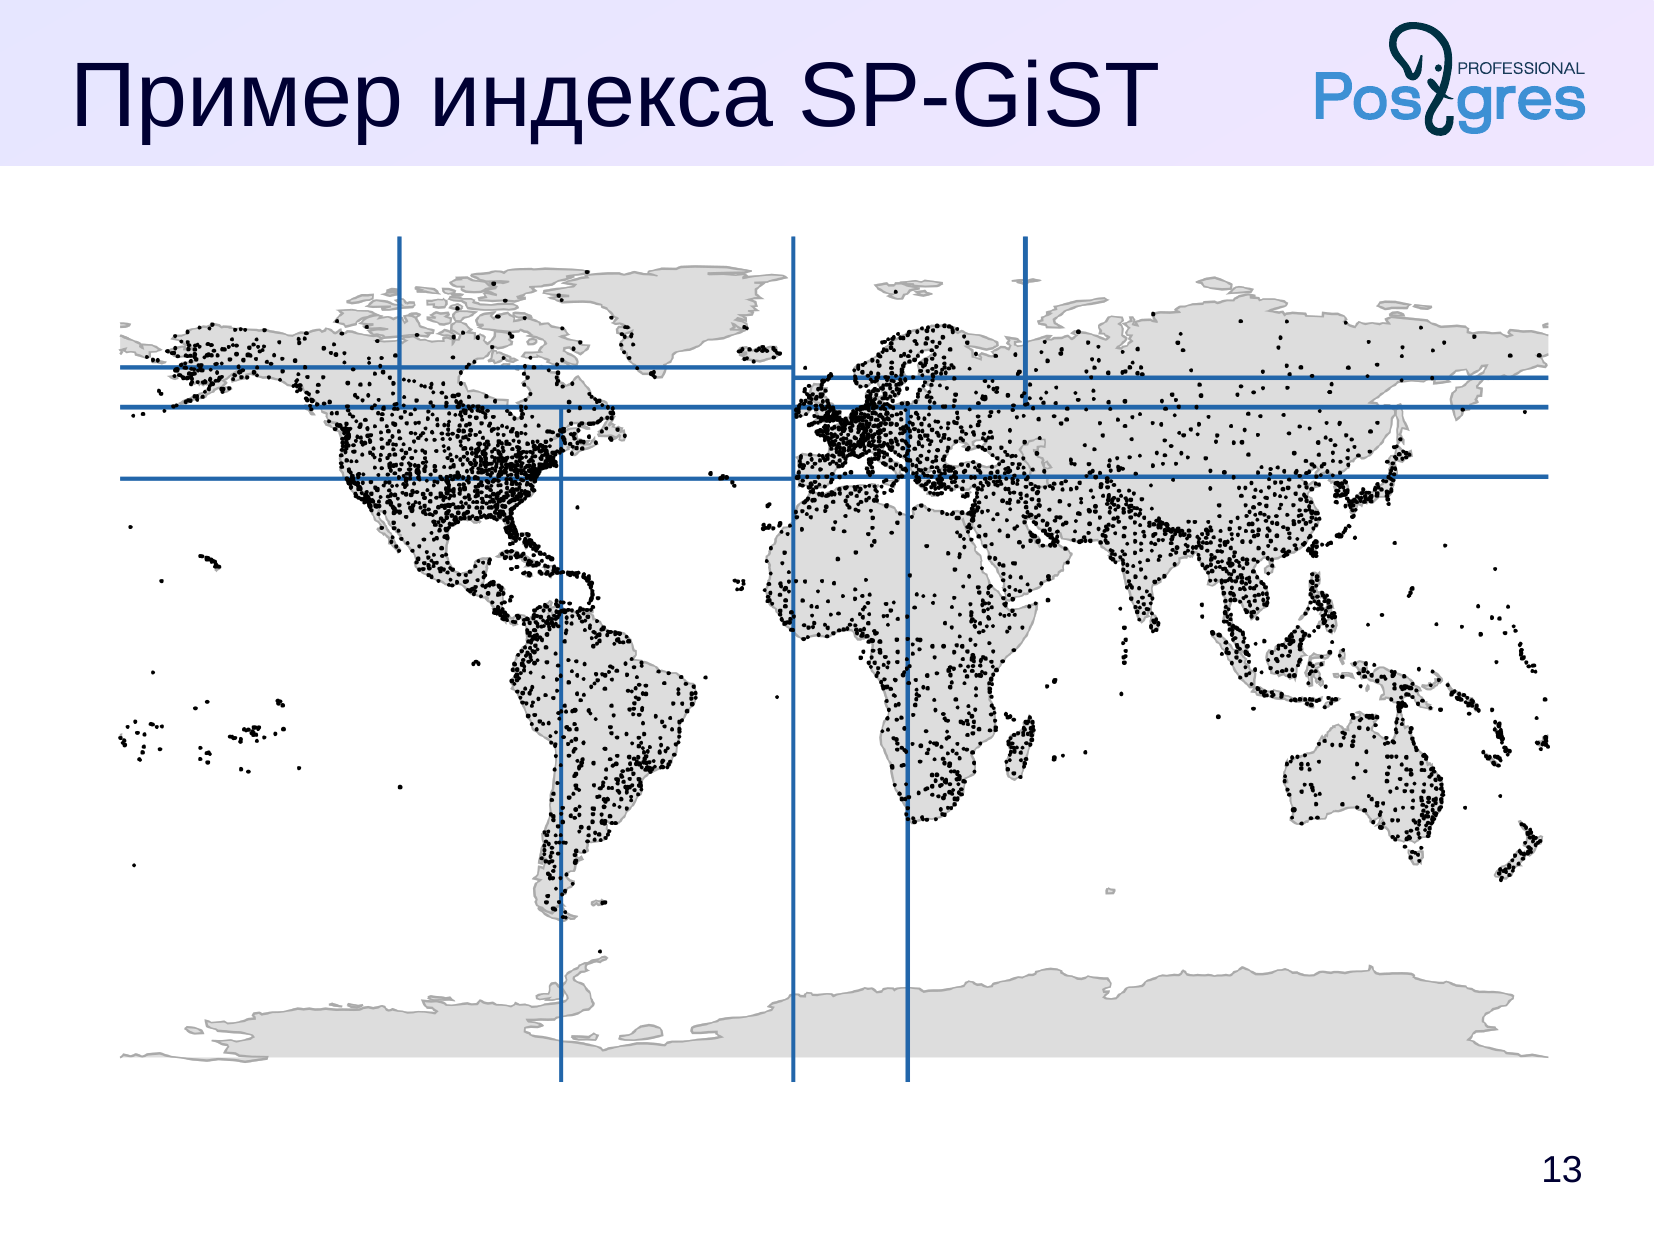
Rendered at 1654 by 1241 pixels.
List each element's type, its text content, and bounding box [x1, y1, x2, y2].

title Пример индекса SP-GiST [70, 43, 1261, 151]
picture [70, 200, 1607, 1123]
